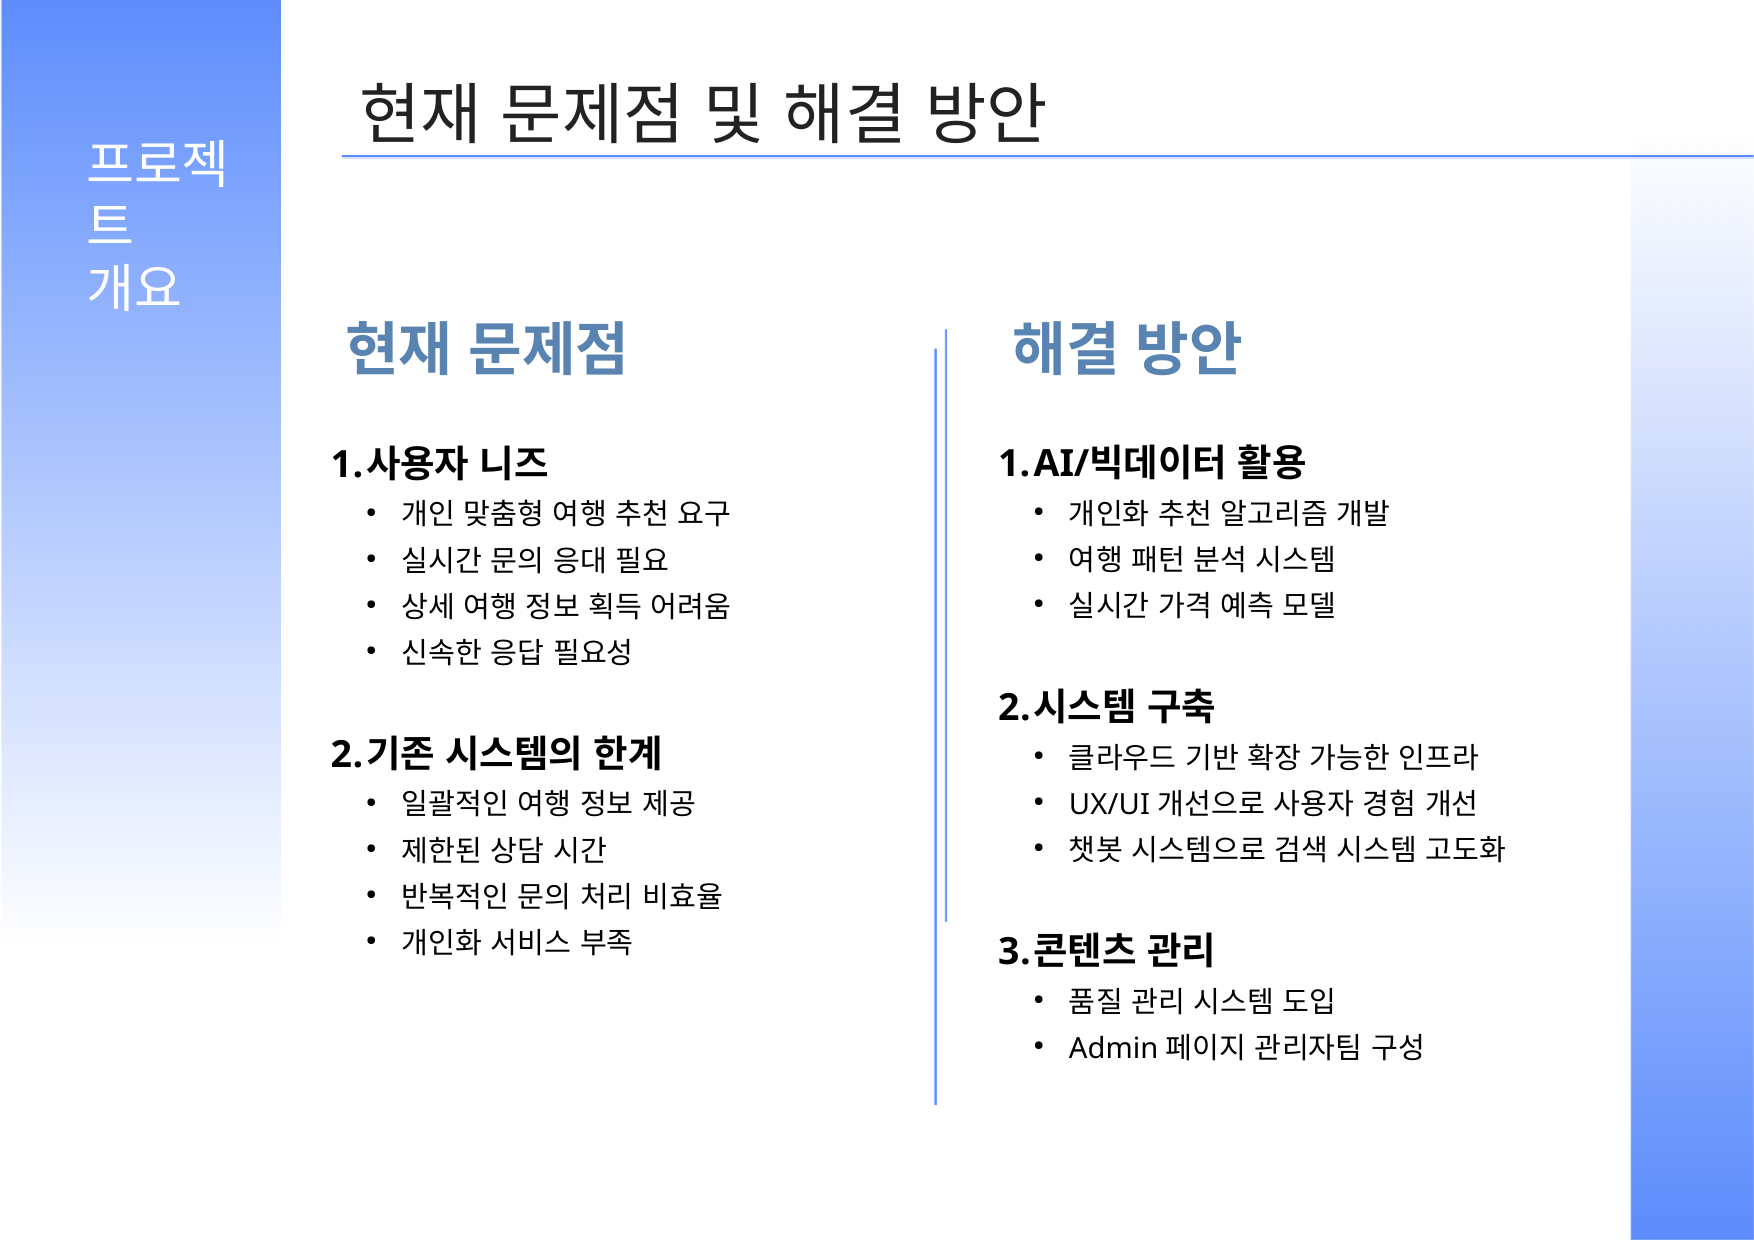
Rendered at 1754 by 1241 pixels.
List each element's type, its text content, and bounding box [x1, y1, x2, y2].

picture [1407, 133, 1754, 1240]
picture [0, 0, 281, 979]
text_box 현재 문제점 및 해결 방안 [359, 66, 1407, 213]
text_box 프로젝트 개요 [86, 134, 237, 234]
text_box 사용자 니즈 개인 맞춤형 여행 추천 요구 실시간 문의 응대 필요 상세 여행 정보 획득 어려움 신속한 응답 필요성 기존 시스템의 한계 일괄적인 여행 정보 제공 제한된 상담 시간 반복적인 문의 처리 비효율 개인화 서비스 부족 [330, 425, 910, 945]
text_box AI/빅데이터 활용 개인화 추천 알고리즘 개발 여행 패턴 분석 시스템 실시간 가격 예측 모델 시스템 구축 클라우드 기반 확장 가능한 인프라 UX/UI 개선으로 사용자 경험 개선 챗봇 시스템으로 검색 시스템 고도화 콘텐츠 관리 품질 관리 시스템 도입 Admin 페이지 관리자팀 구성 [998, 424, 1577, 945]
picture [933, 348, 937, 1105]
text_box 현재 문제점 [330, 295, 910, 402]
picture [342, 155, 359, 160]
text_box 해결 방안 [998, 295, 1577, 402]
